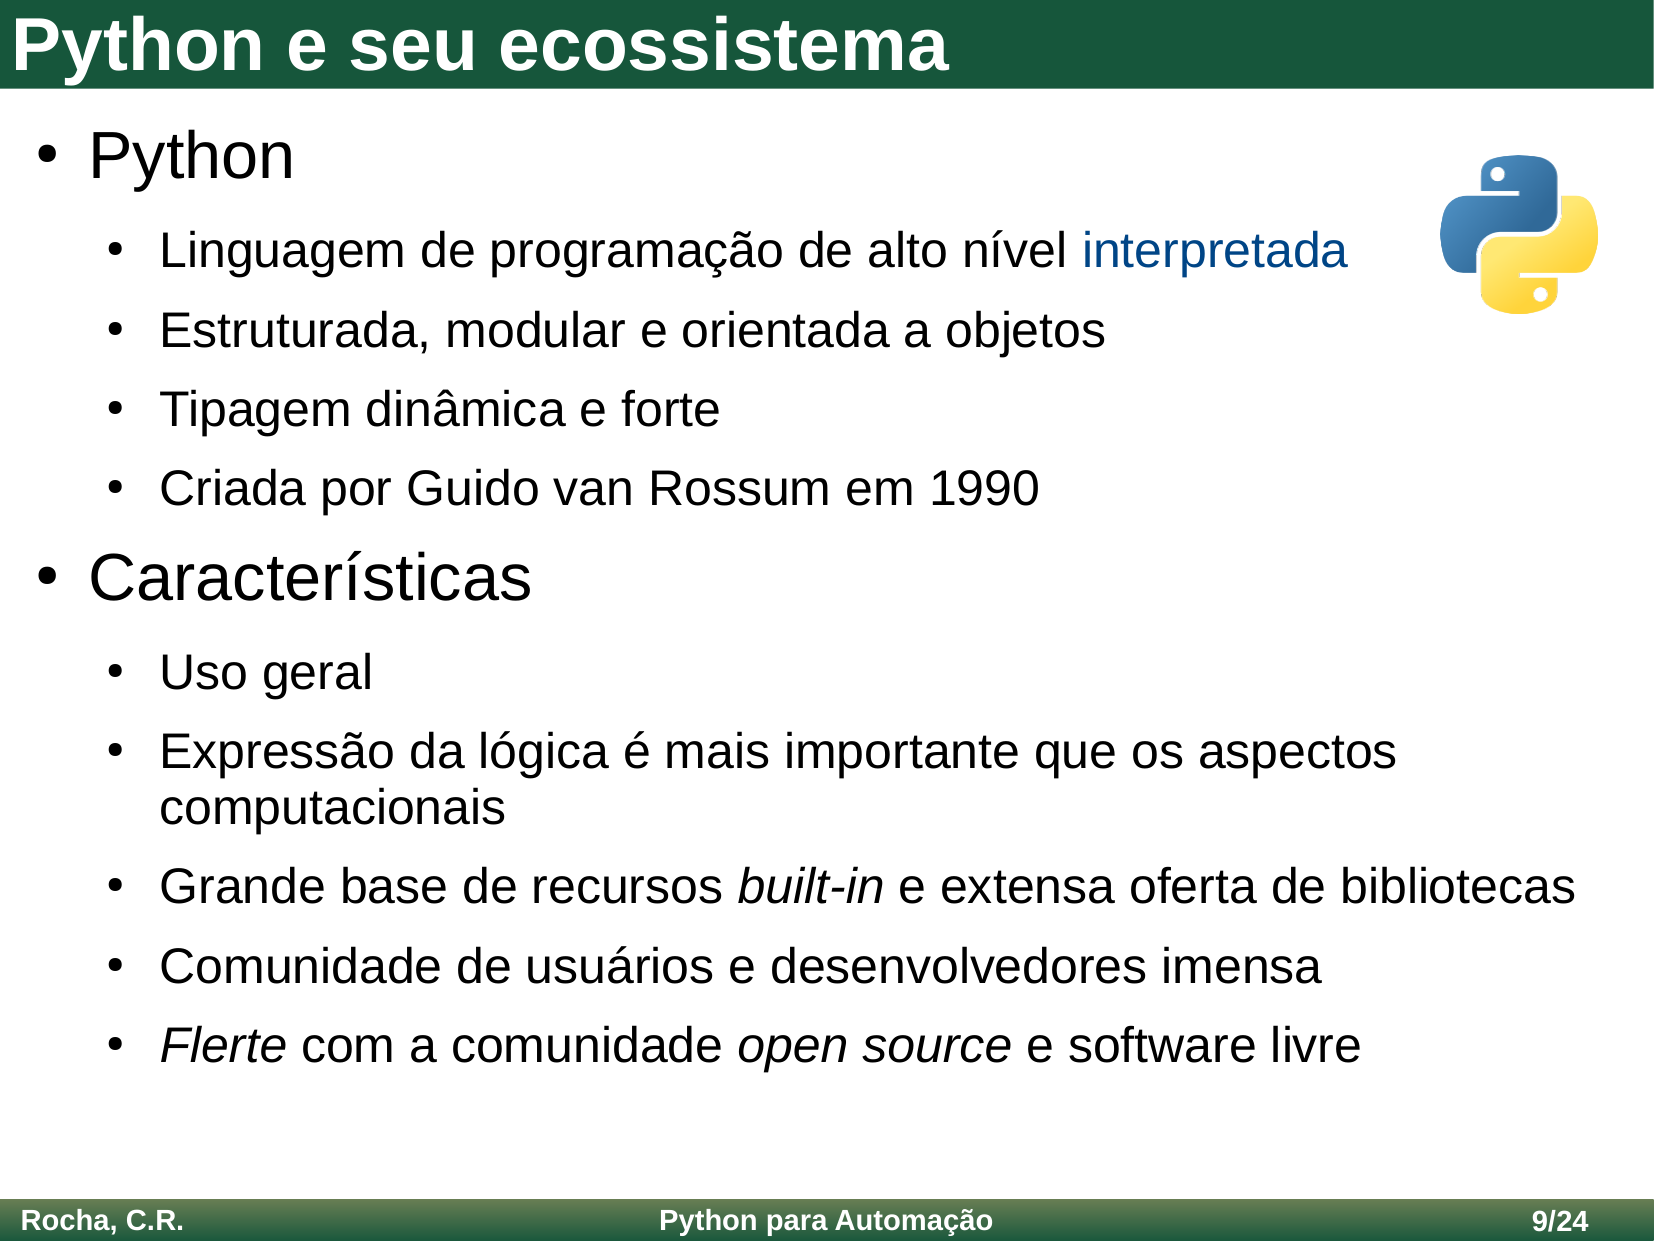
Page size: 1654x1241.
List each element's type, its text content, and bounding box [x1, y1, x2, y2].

list Python Linguagem de programação de alto nível interpretada Estruturada, modular e orientada a objetos Tipagem dinâmica e forte Criada por Guido van Rossum em 1990 Características Uso geral Expressão da lógica é mais importante que os aspectos computacionais Grande base de recursos built-in e extensa oferta de bibliotecas Comunidade de usuários e desenvolvedores imensa Flerte com a comunidade open source e software livre [17, 118, 1625, 1152]
title Python e seu ecossistema [11, 0, 1625, 89]
picture [1440, 155, 1598, 314]
